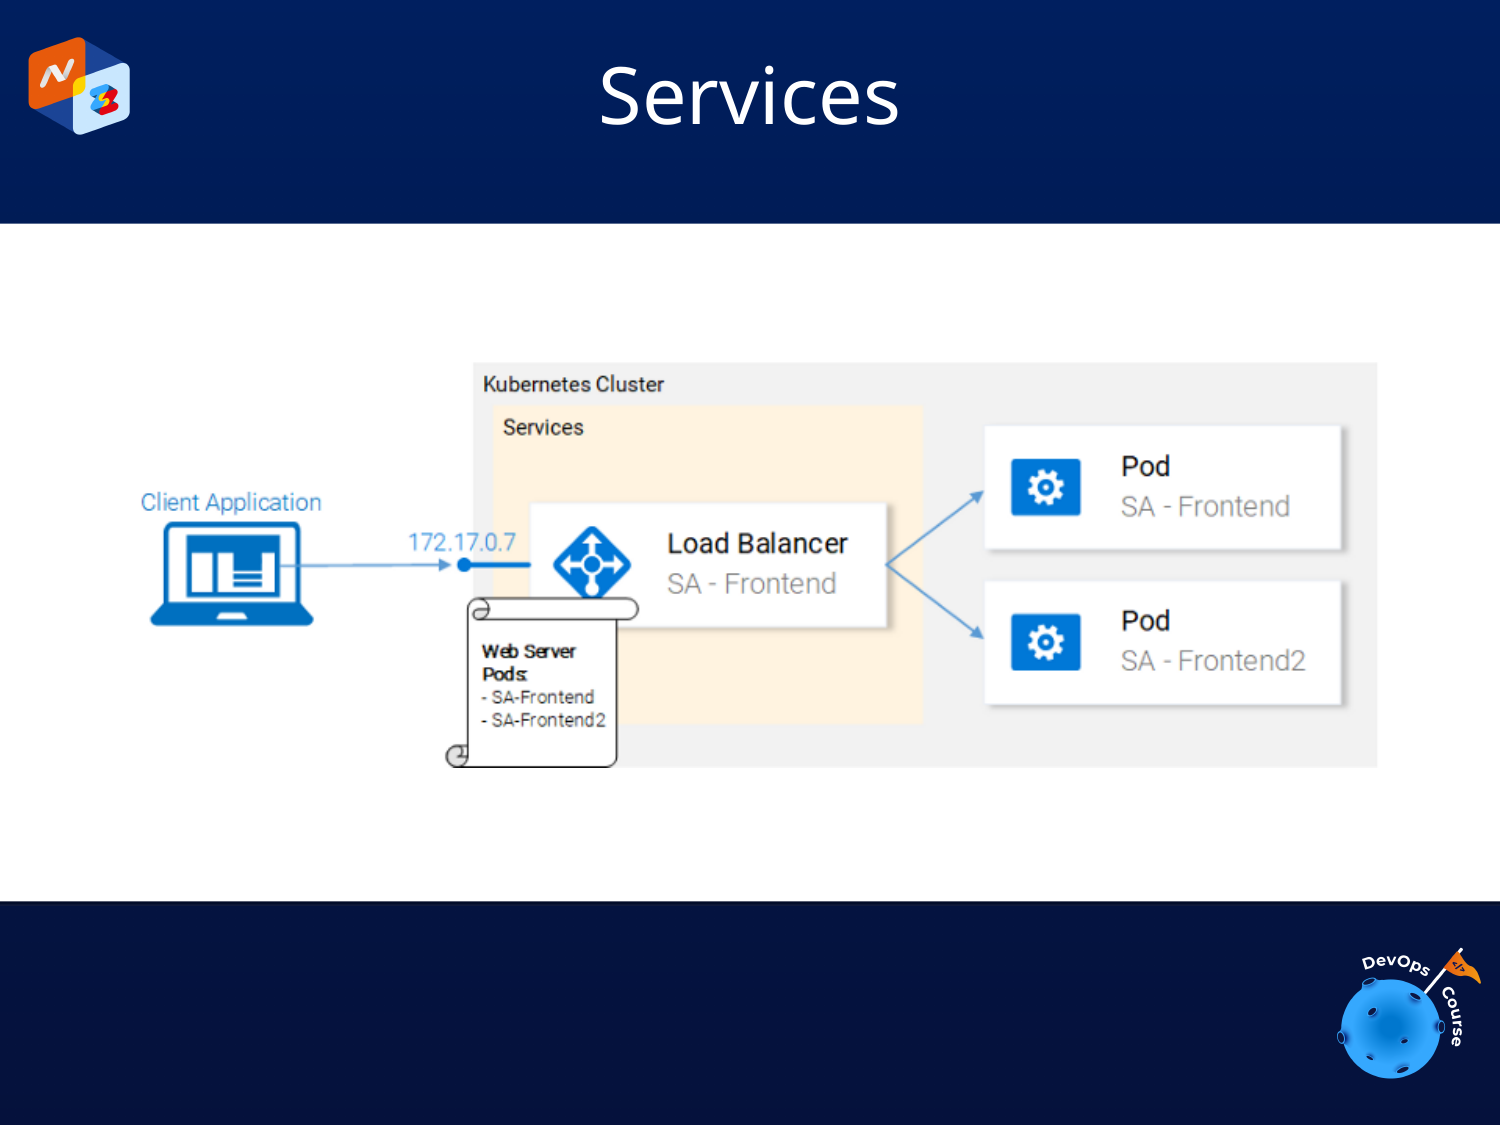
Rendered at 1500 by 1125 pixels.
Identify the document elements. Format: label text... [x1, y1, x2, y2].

picture [0, 0, 1500, 223]
picture [128, 362, 1379, 768]
picture [0, 902, 1500, 1125]
title Services [75, 36, 1425, 150]
text_box [0, 223, 1500, 902]
